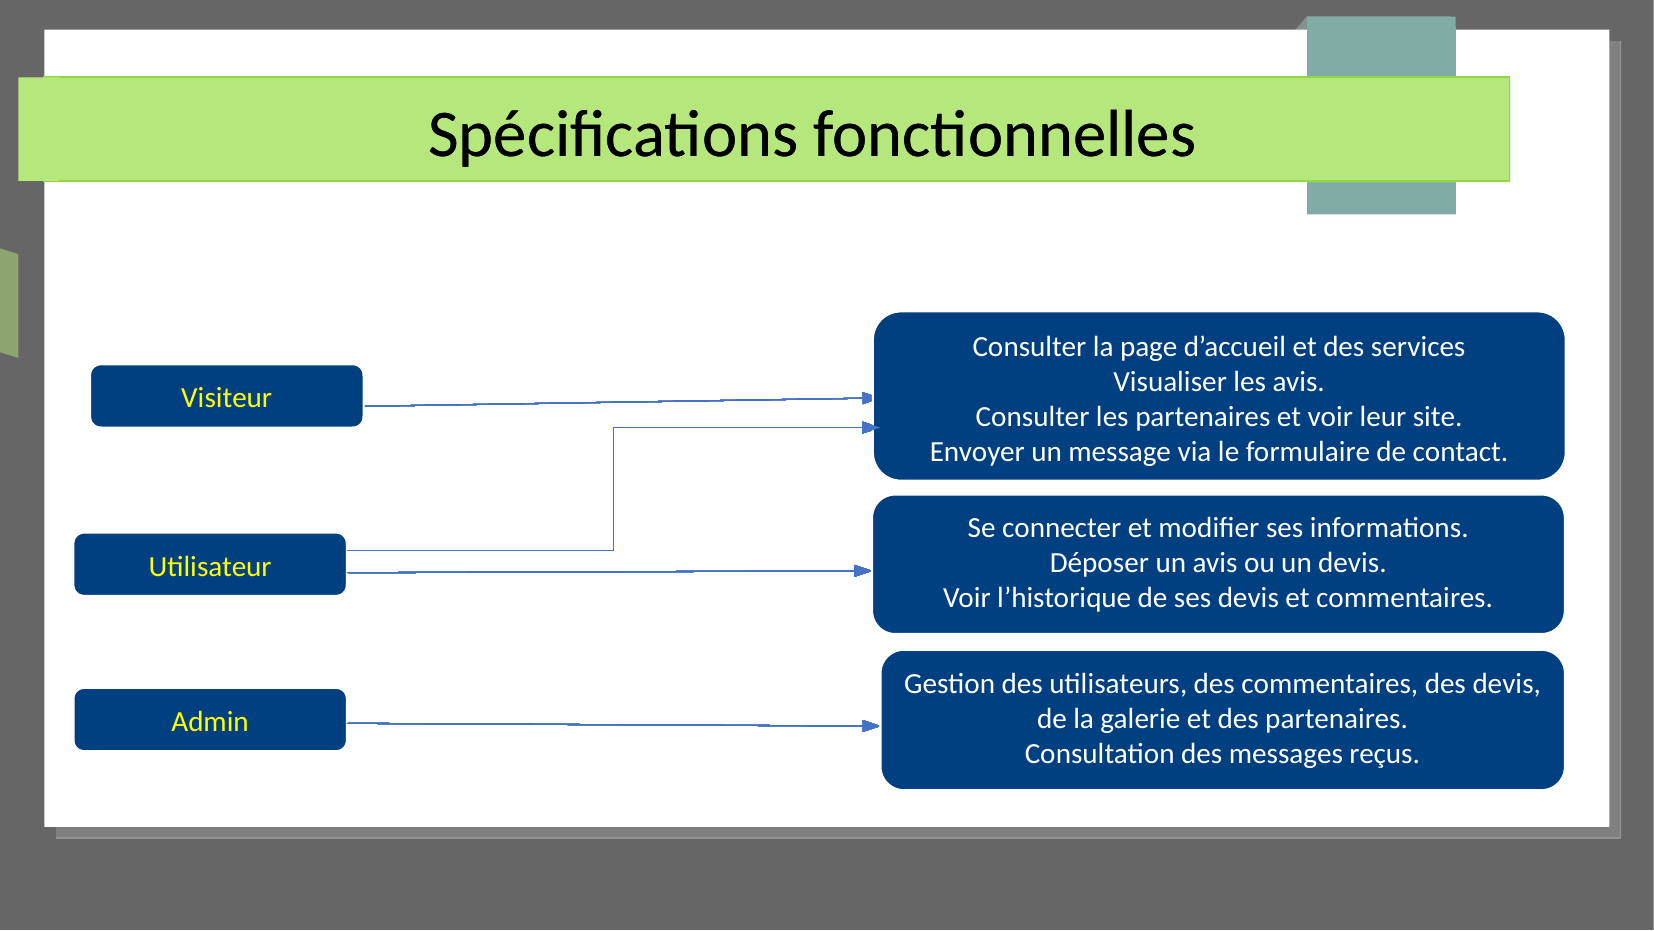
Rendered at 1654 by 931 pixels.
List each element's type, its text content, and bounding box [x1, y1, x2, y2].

text_box Consulter la page d’accueil et des services Visualiser les avis. Consulter les partenaires et voir leur site. Envoyer un message via le formulaire de contact. [872, 311, 1566, 481]
text_box Spécifications fonctionnelles​ [413, 82, 1241, 224]
text_box Se connecter et modifier ses informations. Déposer un avis ou un devis. Voir l’historique de ses devis et commentaires. [872, 494, 1565, 635]
text_box Admin [73, 687, 347, 752]
text_box Gestion des utilisateurs, des commentaires, des devis, de la galerie et des partenaires. Consultation des messages reçus. [880, 649, 1565, 791]
text_box Visiteur [90, 364, 364, 428]
text_box Utilisateur [73, 532, 347, 596]
